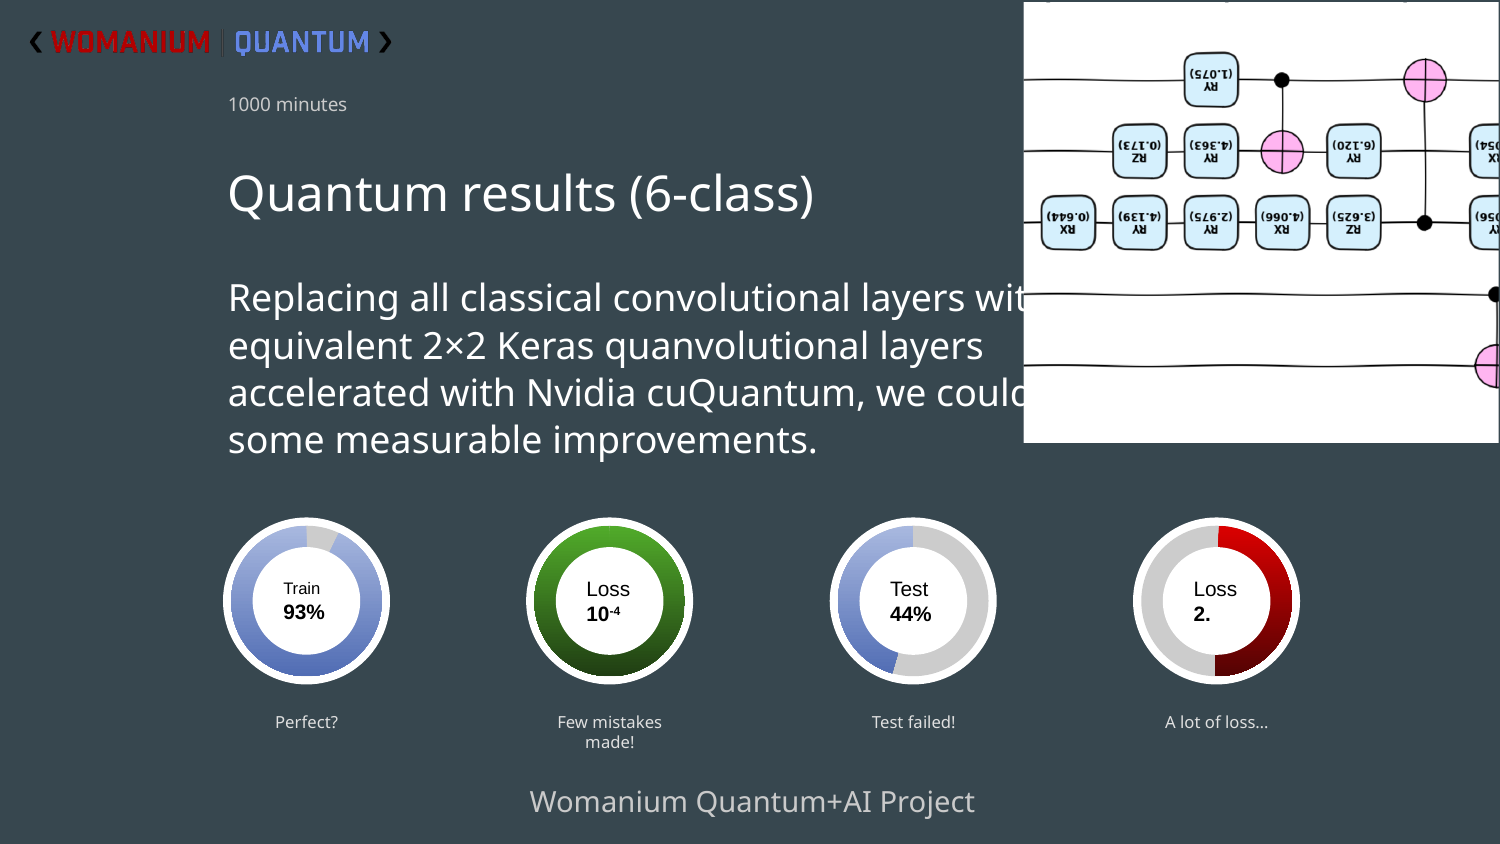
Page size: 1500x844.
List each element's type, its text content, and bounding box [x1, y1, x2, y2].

text_box Few mistakes made! [522, 696, 697, 768]
text_box [526, 517, 694, 685]
picture [29, 29, 392, 57]
text_box Perfect? [219, 696, 394, 768]
text_box Loss 2. [1162, 547, 1271, 655]
title Quantum results (6-class) [212, 138, 1023, 237]
text_box Test 44% [859, 547, 968, 655]
subtitle 1000 minutes [212, 77, 789, 131]
text_box [1133, 517, 1301, 685]
text_box Test failed! [826, 696, 1001, 768]
text_box [222, 517, 391, 685]
list Replacing all classical convolutional layers with equivalent 2×2 Keras quanvolutional layers accelerated with Nvidia cuQuantum, we could see some measurable improvements. [212, 257, 1134, 463]
text_box Womanium Quantum+AI Project [446, 768, 1059, 834]
text_box Loss 10-4 [555, 547, 664, 655]
text_box [829, 517, 997, 685]
text_box A lot of loss… [1130, 696, 1305, 768]
picture [1023, 1, 1499, 443]
text_box Train 93% [252, 547, 361, 655]
